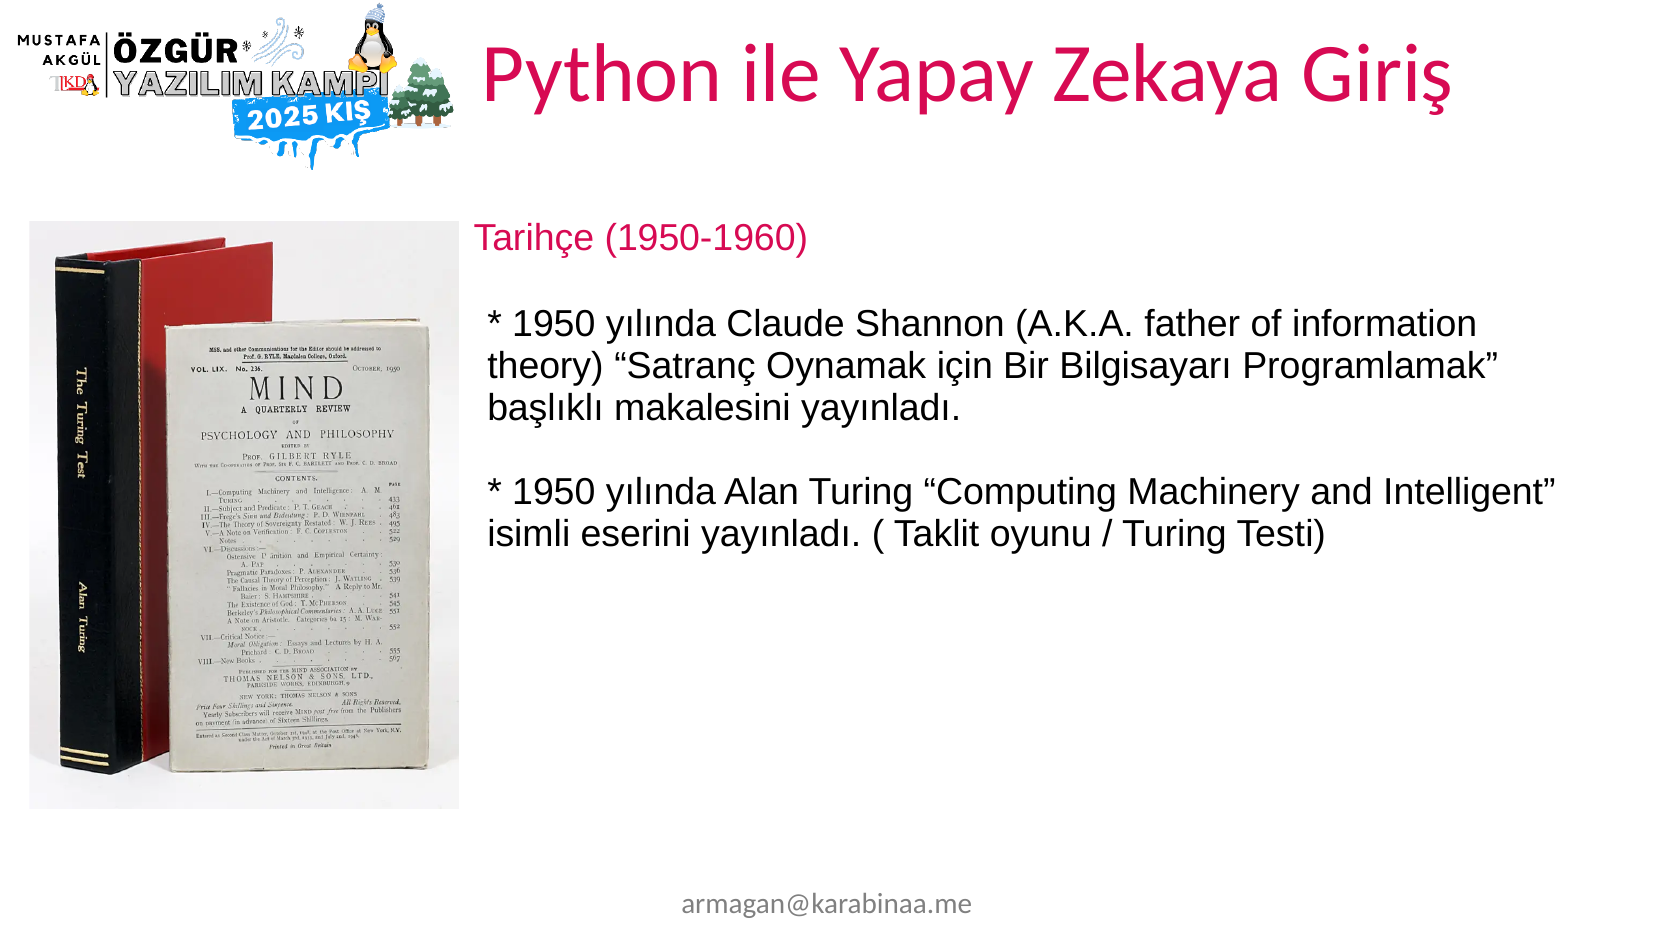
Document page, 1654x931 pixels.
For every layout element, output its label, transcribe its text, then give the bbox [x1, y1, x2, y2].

text_box Tarihçe (1950-1960) [458, 208, 945, 308]
picture [0, 0, 463, 177]
text_box armagan@karabinaa.me [0, 877, 1654, 928]
text_box * 1950 yılında Claude Shannon (A.K.A. father of information theory) “Satranç Oynamak için Bir Bilgisayarı Programlamak” başlıklı makalesini yayınladı. * 1950 yılında Alan Turing “Computing Machinery and Intelligent” isimli eserini yayınladı. ( Taklit oyunu / Turing Testi) [472, 295, 1595, 605]
picture [29, 221, 459, 810]
text_box Python ile Yapay Zekaya Giriş [467, 10, 1654, 126]
